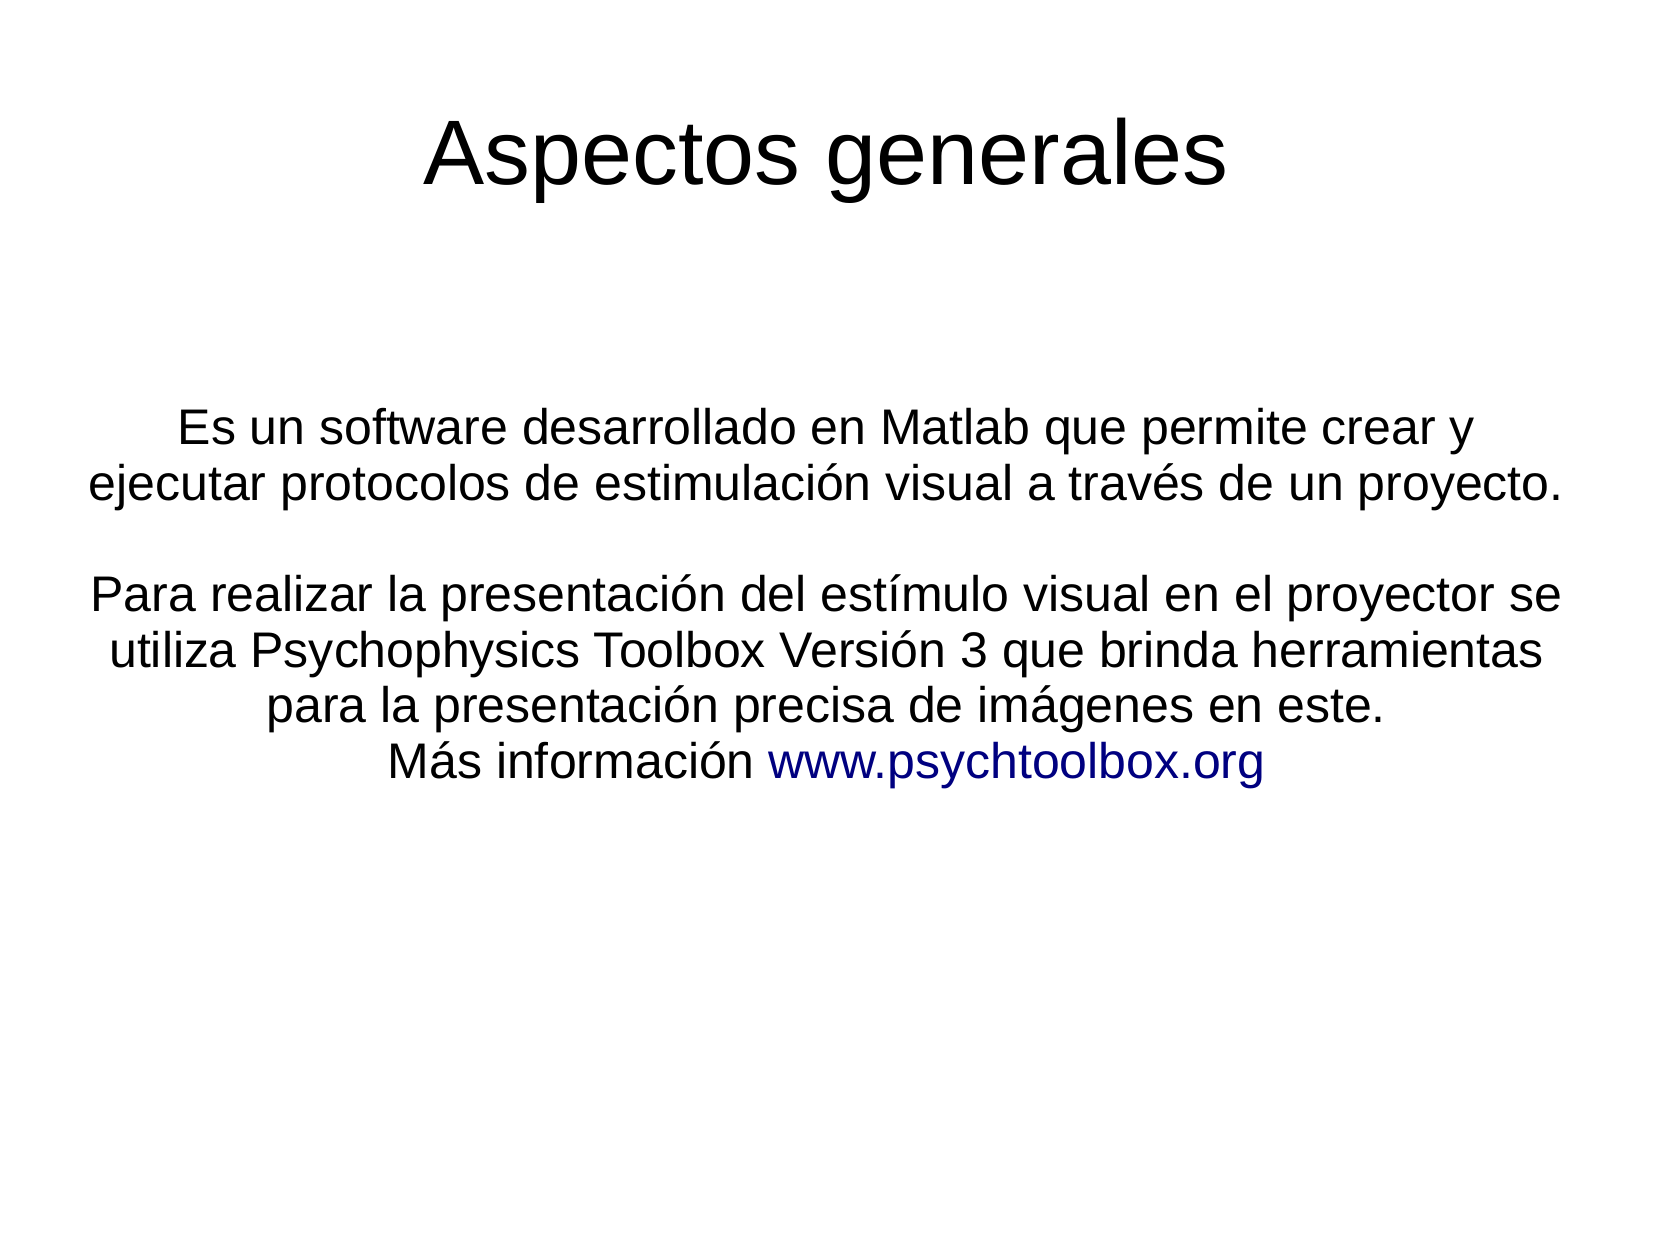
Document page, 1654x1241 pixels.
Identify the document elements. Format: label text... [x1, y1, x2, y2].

subtitle Es un software desarrollado en Matlab que permite crear y ejecutar protocolos de estimulación visual a través de un proyecto. Para realizar la presentación del estímulo visual en el proyector se utiliza Psychophysics Toolbox Versión 3 que brinda herramientas para la presentación precisa de imágenes en este. Más información www.psychtoolbox.org [82, 290, 1571, 1010]
title Aspectos generales [82, 49, 1571, 257]
